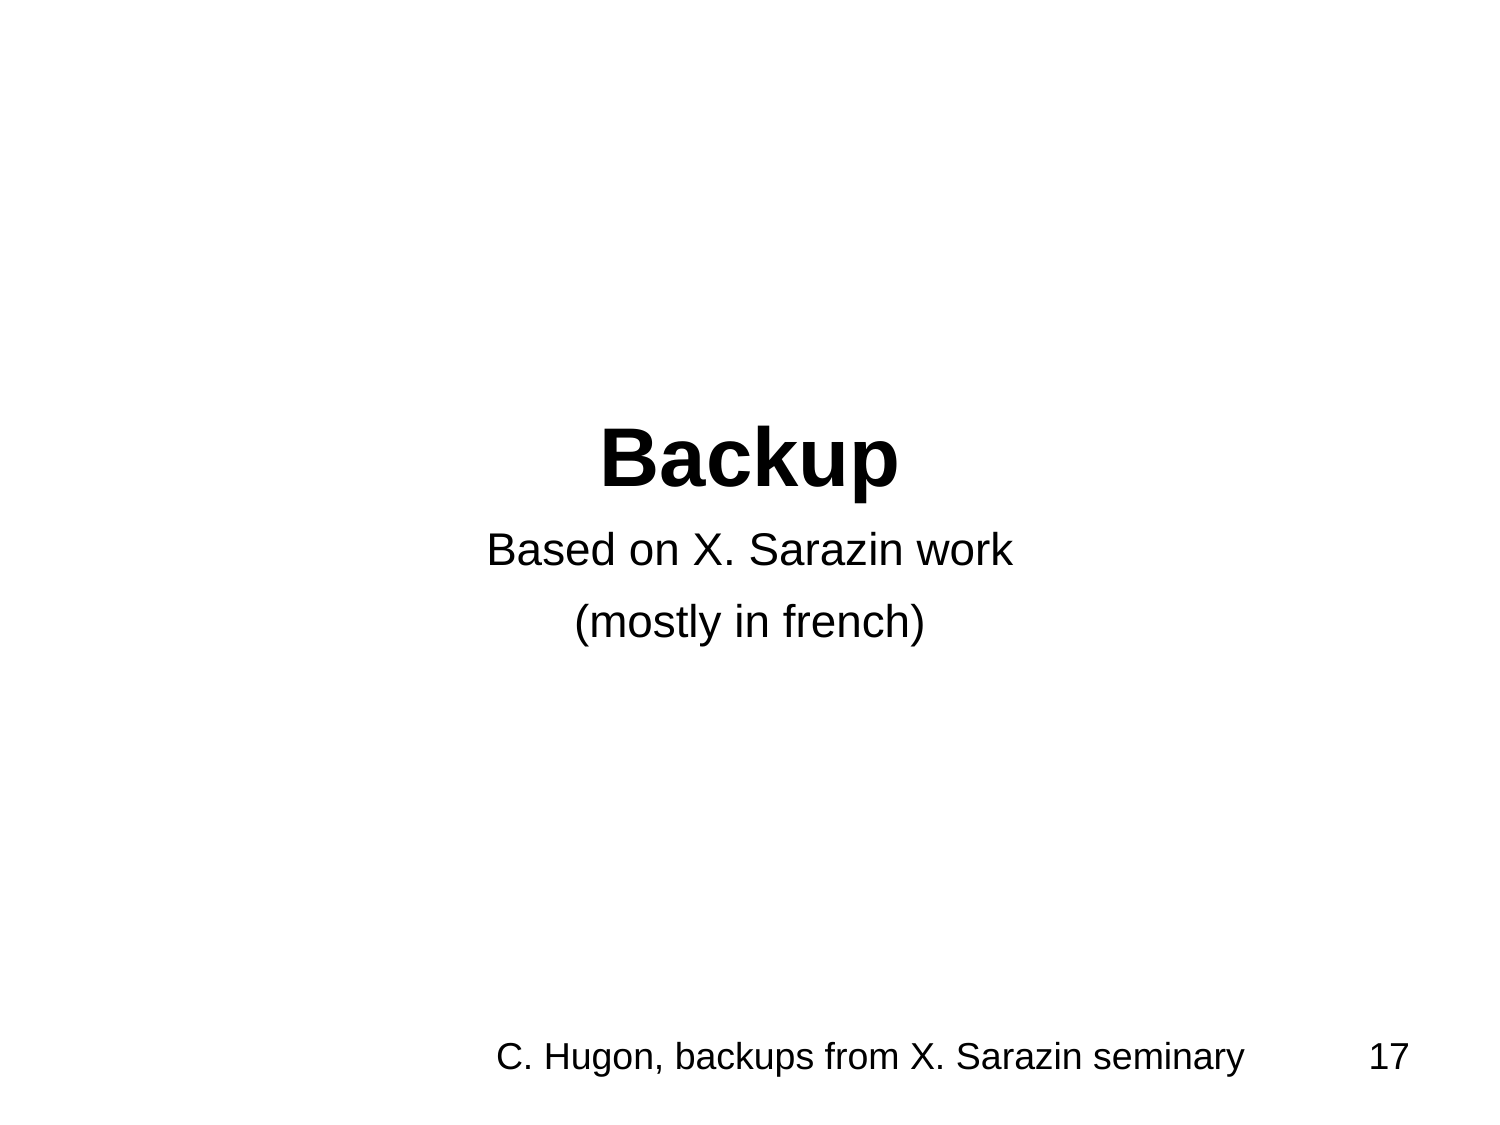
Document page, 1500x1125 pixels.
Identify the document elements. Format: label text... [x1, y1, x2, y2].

subtitle Backup Based on X. Sarazin work (mostly in french) [75, 45, 1426, 1005]
